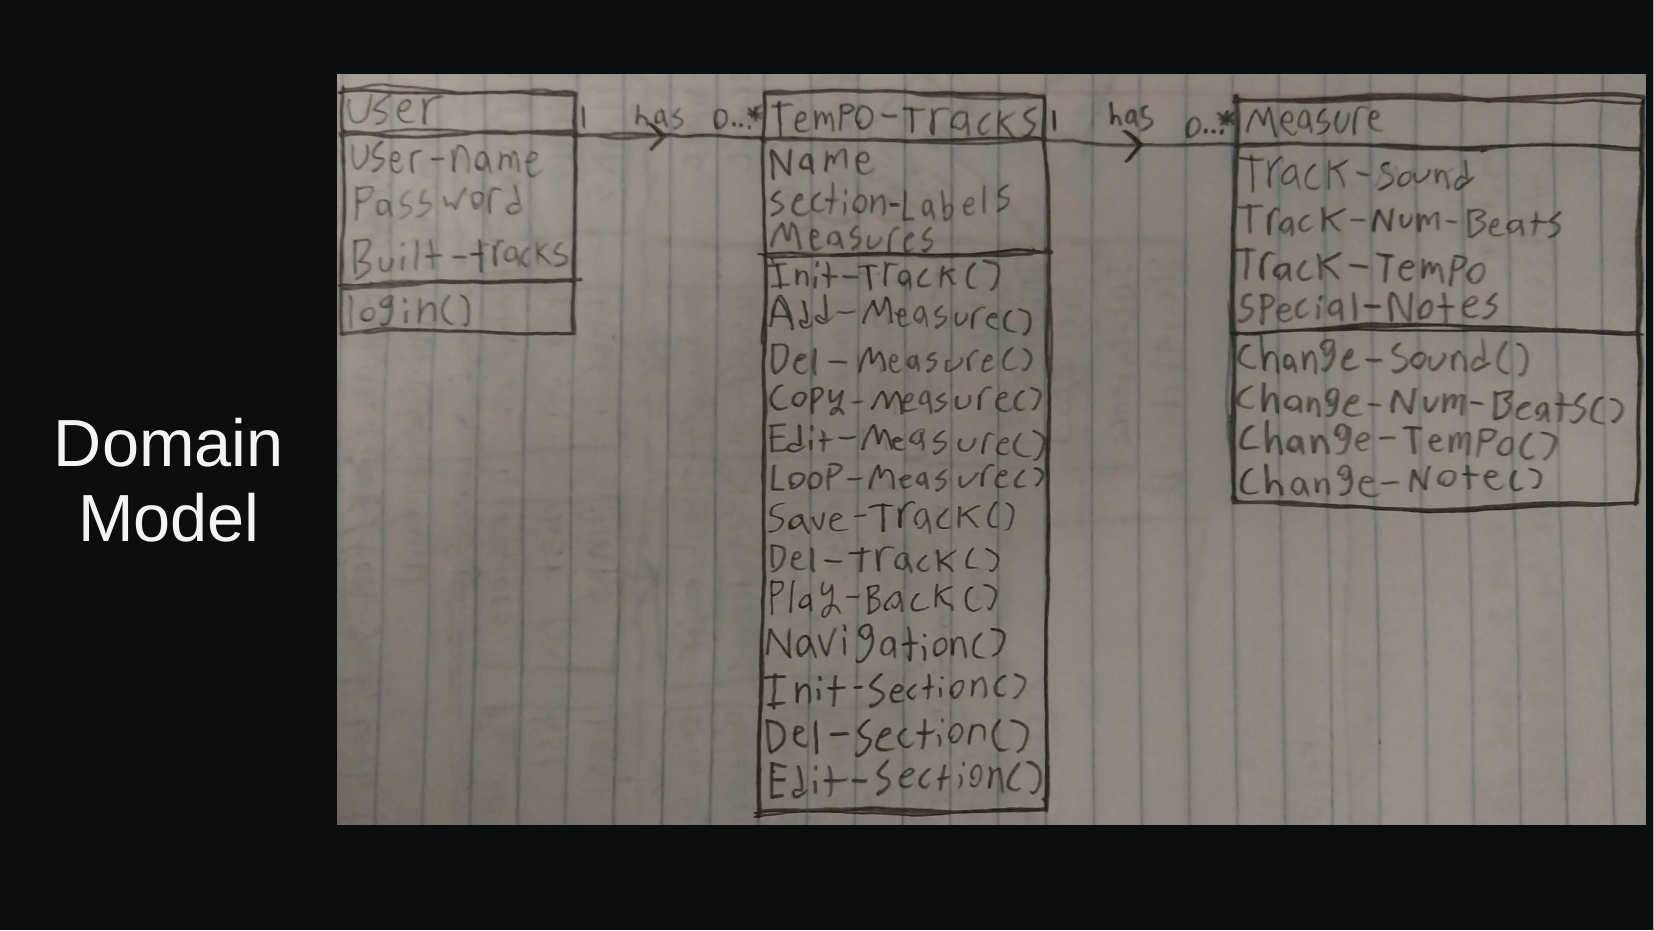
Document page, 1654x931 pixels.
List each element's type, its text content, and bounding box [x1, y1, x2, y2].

text_box Domain Model [0, 399, 337, 563]
picture [337, 74, 1646, 826]
